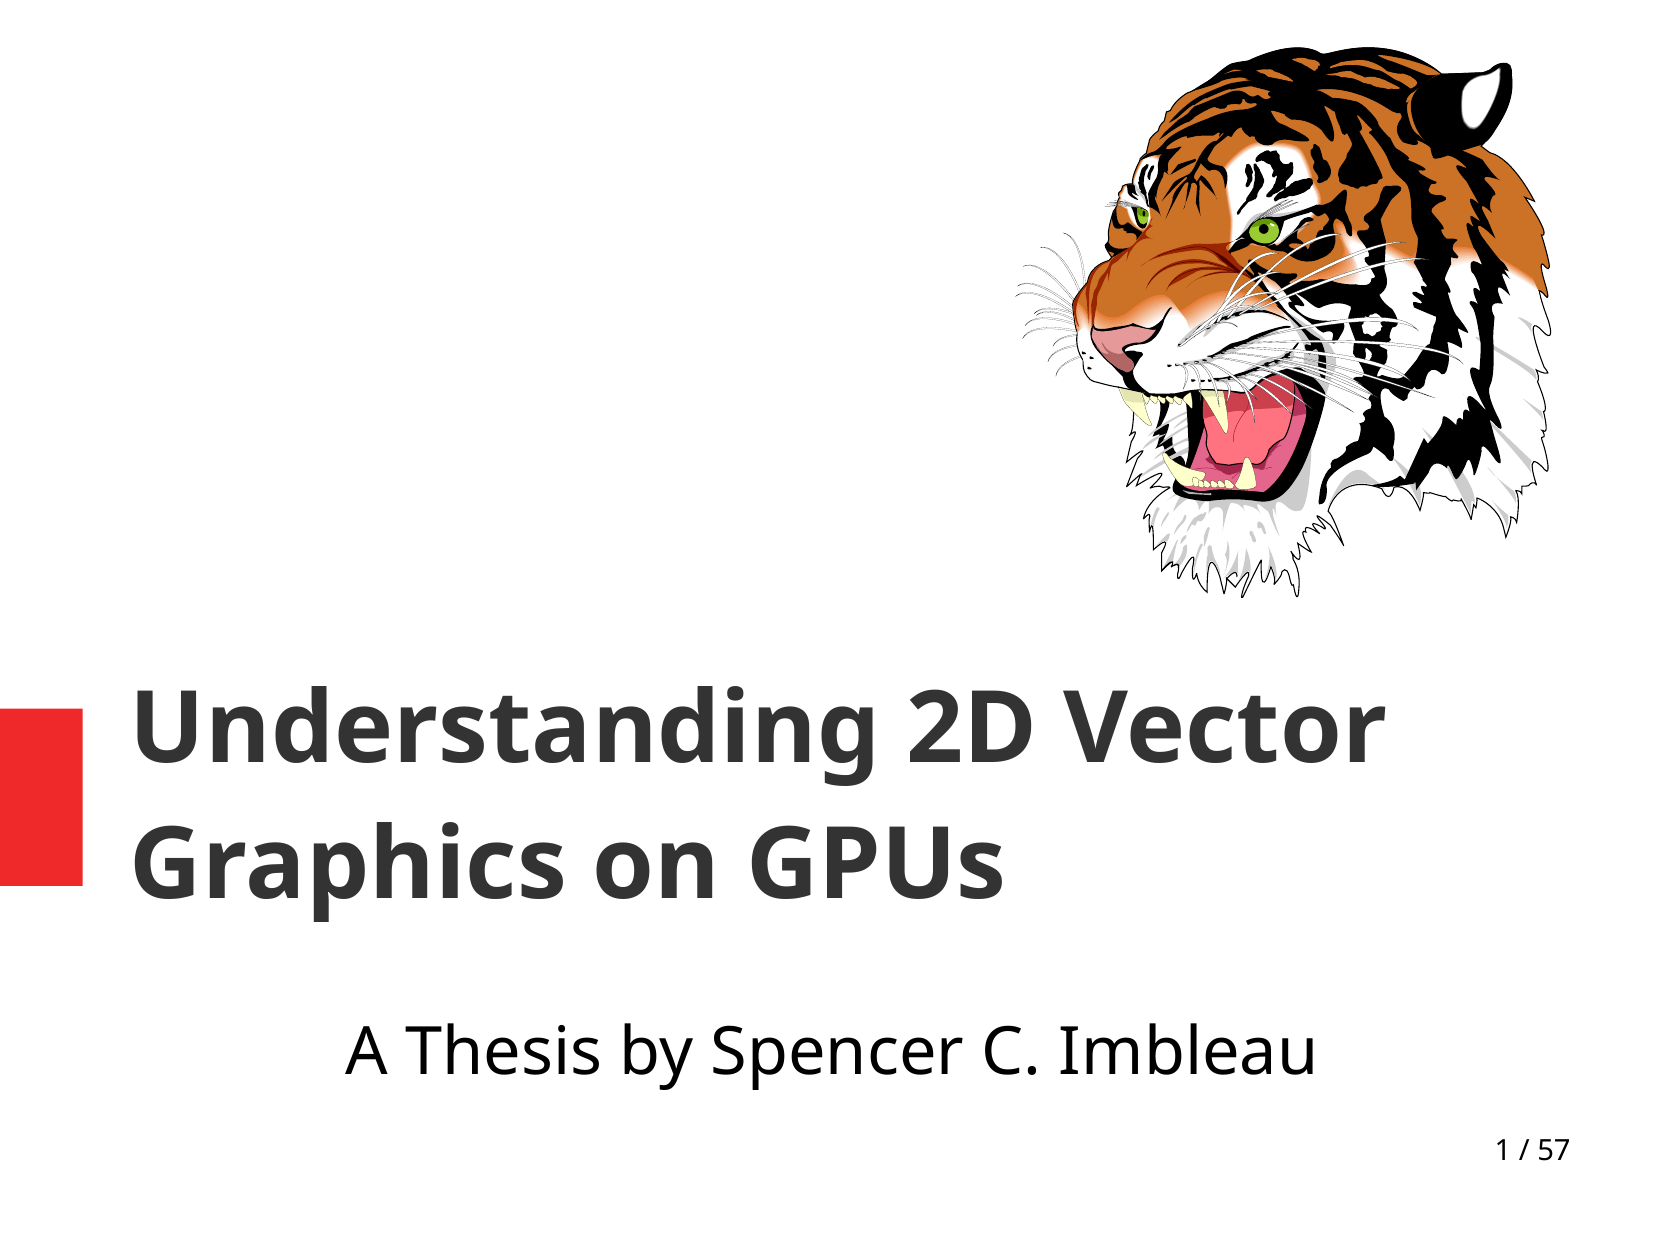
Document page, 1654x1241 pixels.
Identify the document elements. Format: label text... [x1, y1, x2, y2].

picture [1007, 45, 1561, 598]
title Understanding 2D Vector Graphics on GPUs [129, 655, 1536, 928]
subtitle A Thesis by Spencer C. Imbleau [129, 968, 1536, 1130]
